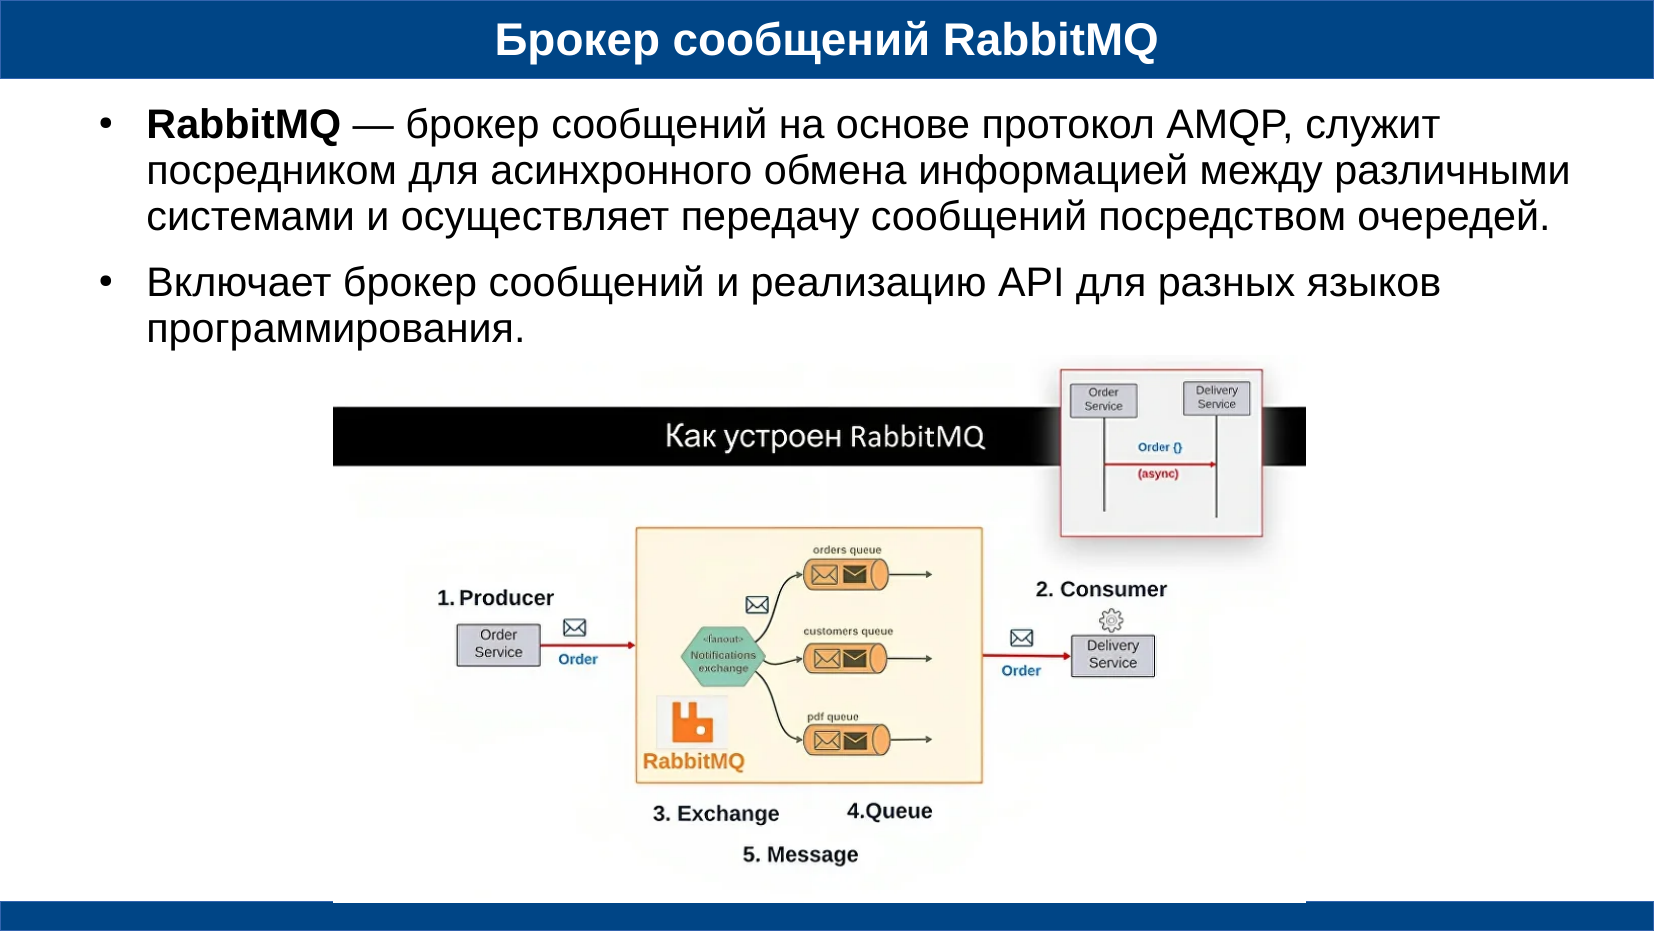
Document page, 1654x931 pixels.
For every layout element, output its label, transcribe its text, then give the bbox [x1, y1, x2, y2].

title Брокер сообщений RabbitMQ [0, 0, 1654, 79]
picture [333, 355, 1306, 903]
list RabbitMQ — брокер сообщений на основе протокол AMQP, служит посредником для асинхронного обмена информацией между различными системами и осуществляет передачу сообщений посредством очередей. Включает брокер сообщений и реализацию API для разных языков программирования. [82, 101, 1571, 359]
